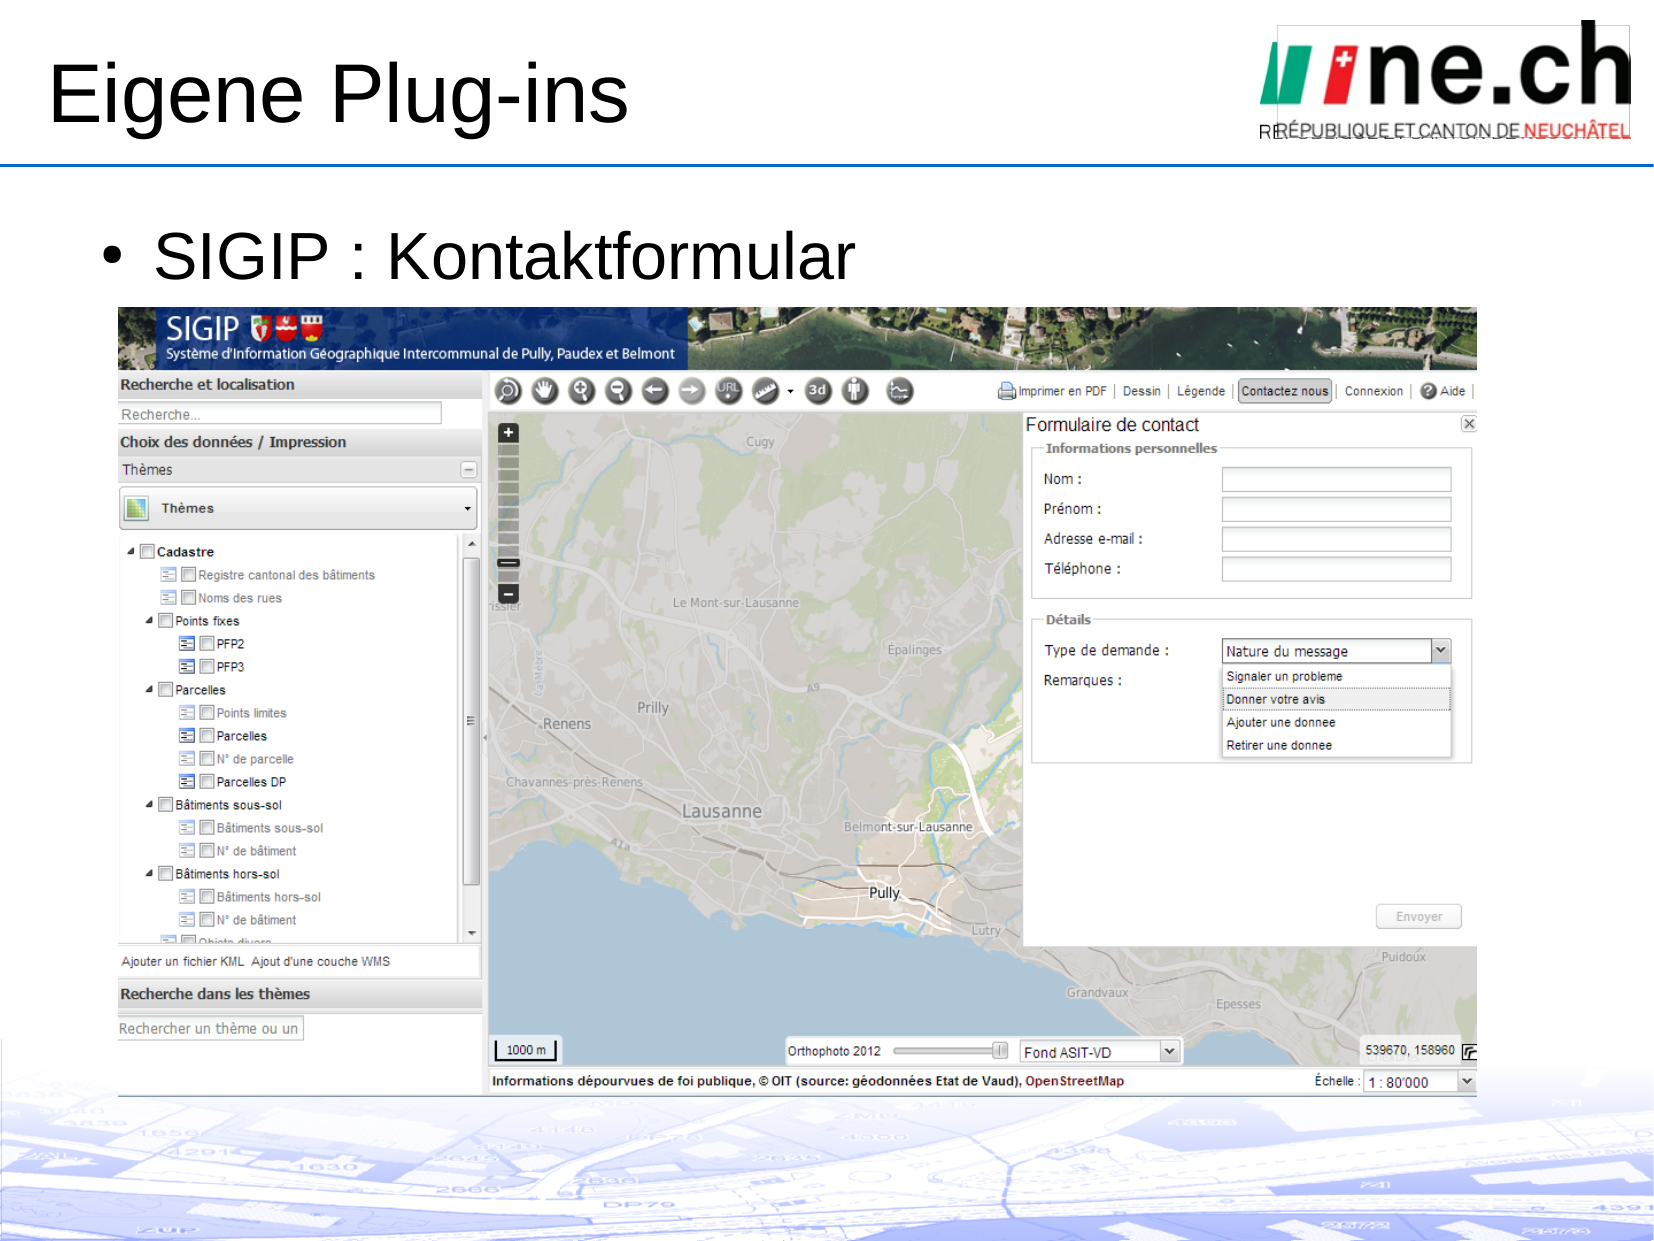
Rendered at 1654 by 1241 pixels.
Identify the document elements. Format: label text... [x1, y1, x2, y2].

list SIGIP : Kontaktformular [82, 219, 1571, 939]
title Eigene Plug-ins [47, 0, 1536, 198]
picture [1536, 24, 1631, 139]
picture [0, 307, 1654, 1241]
